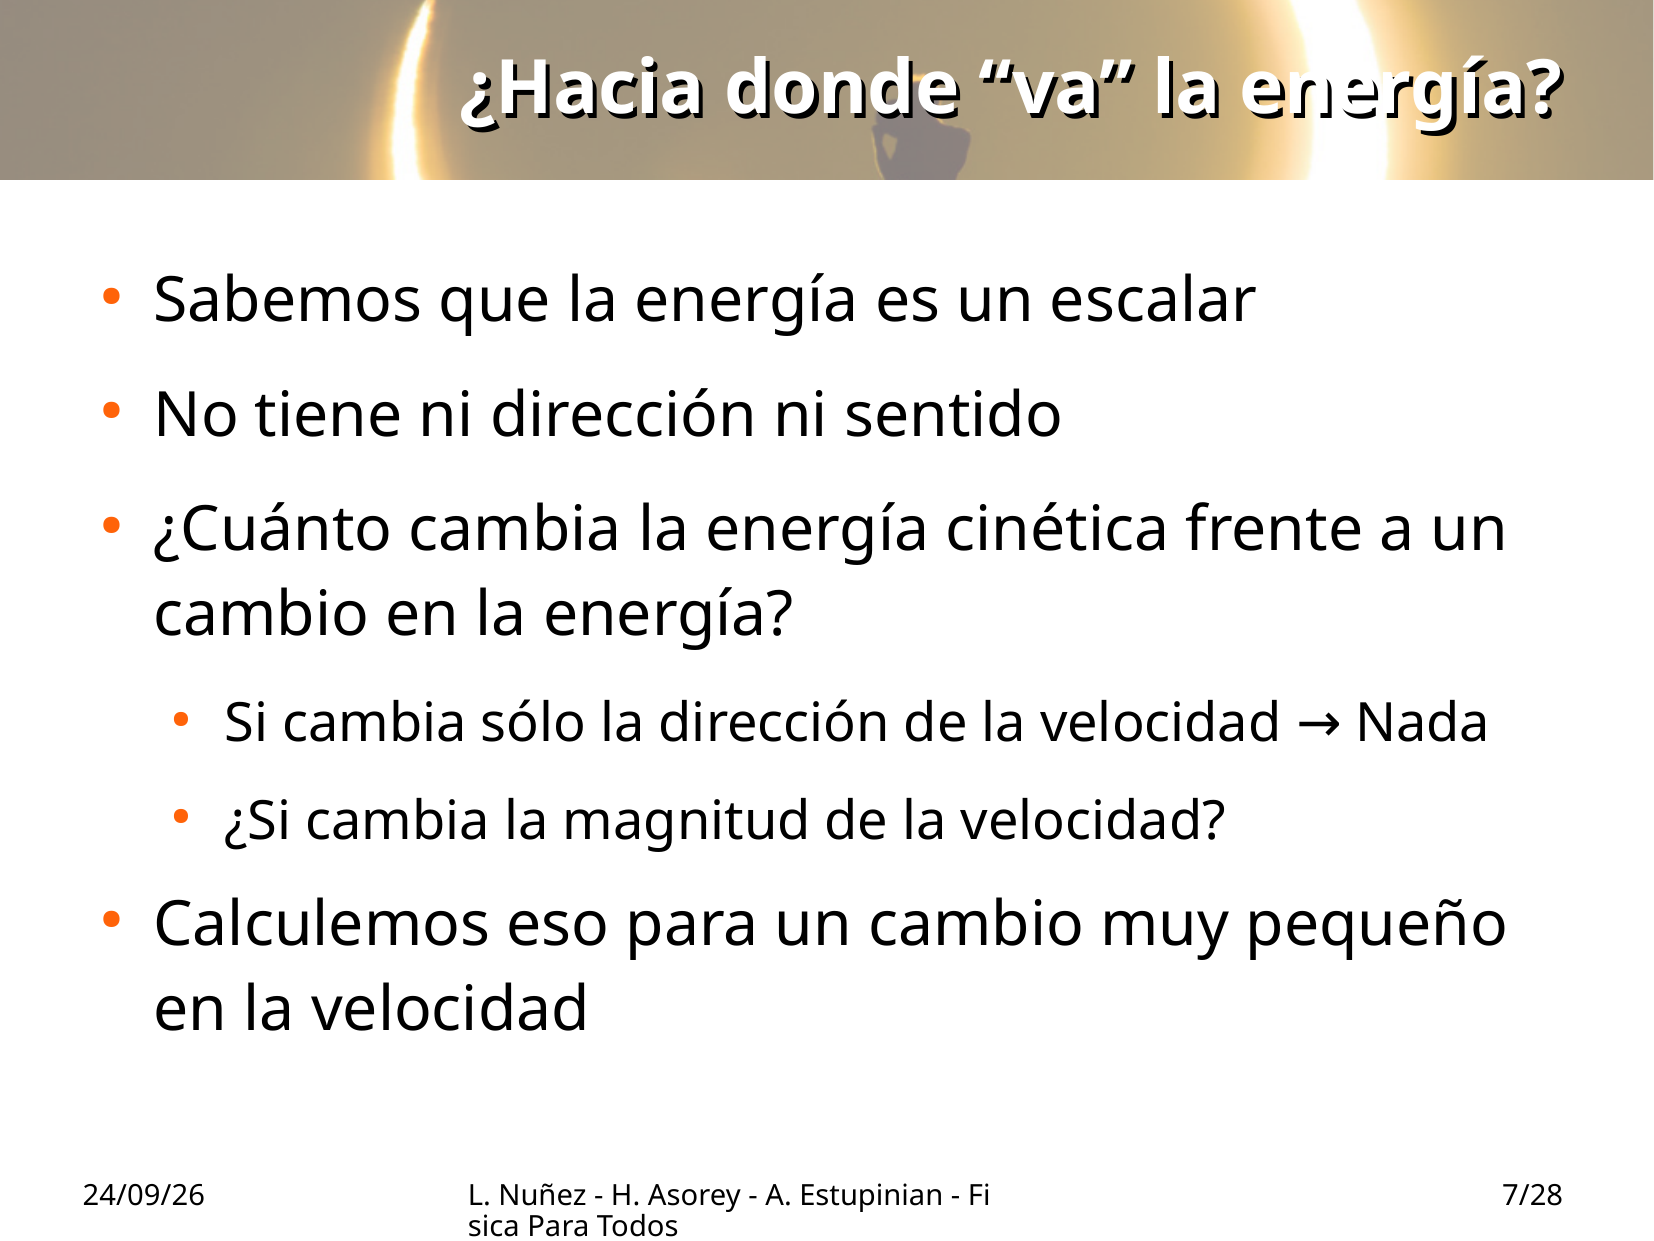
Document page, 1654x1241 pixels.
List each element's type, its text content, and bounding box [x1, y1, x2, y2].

list Sabemos que la energía es un escalar No tiene ni dirección ni sentido ¿Cuánto cambia la energía cinética frente a un cambio en la energía? Si cambia sólo la dirección de la velocidad → Nada ¿Si cambia la magnitud de la velocidad? Calculemos eso para un cambio muy pequeño en la velocidad [82, 255, 1571, 1156]
title ¿Hacia donde “va” la energía? [75, 19, 1564, 151]
picture [0, 0, 1654, 180]
